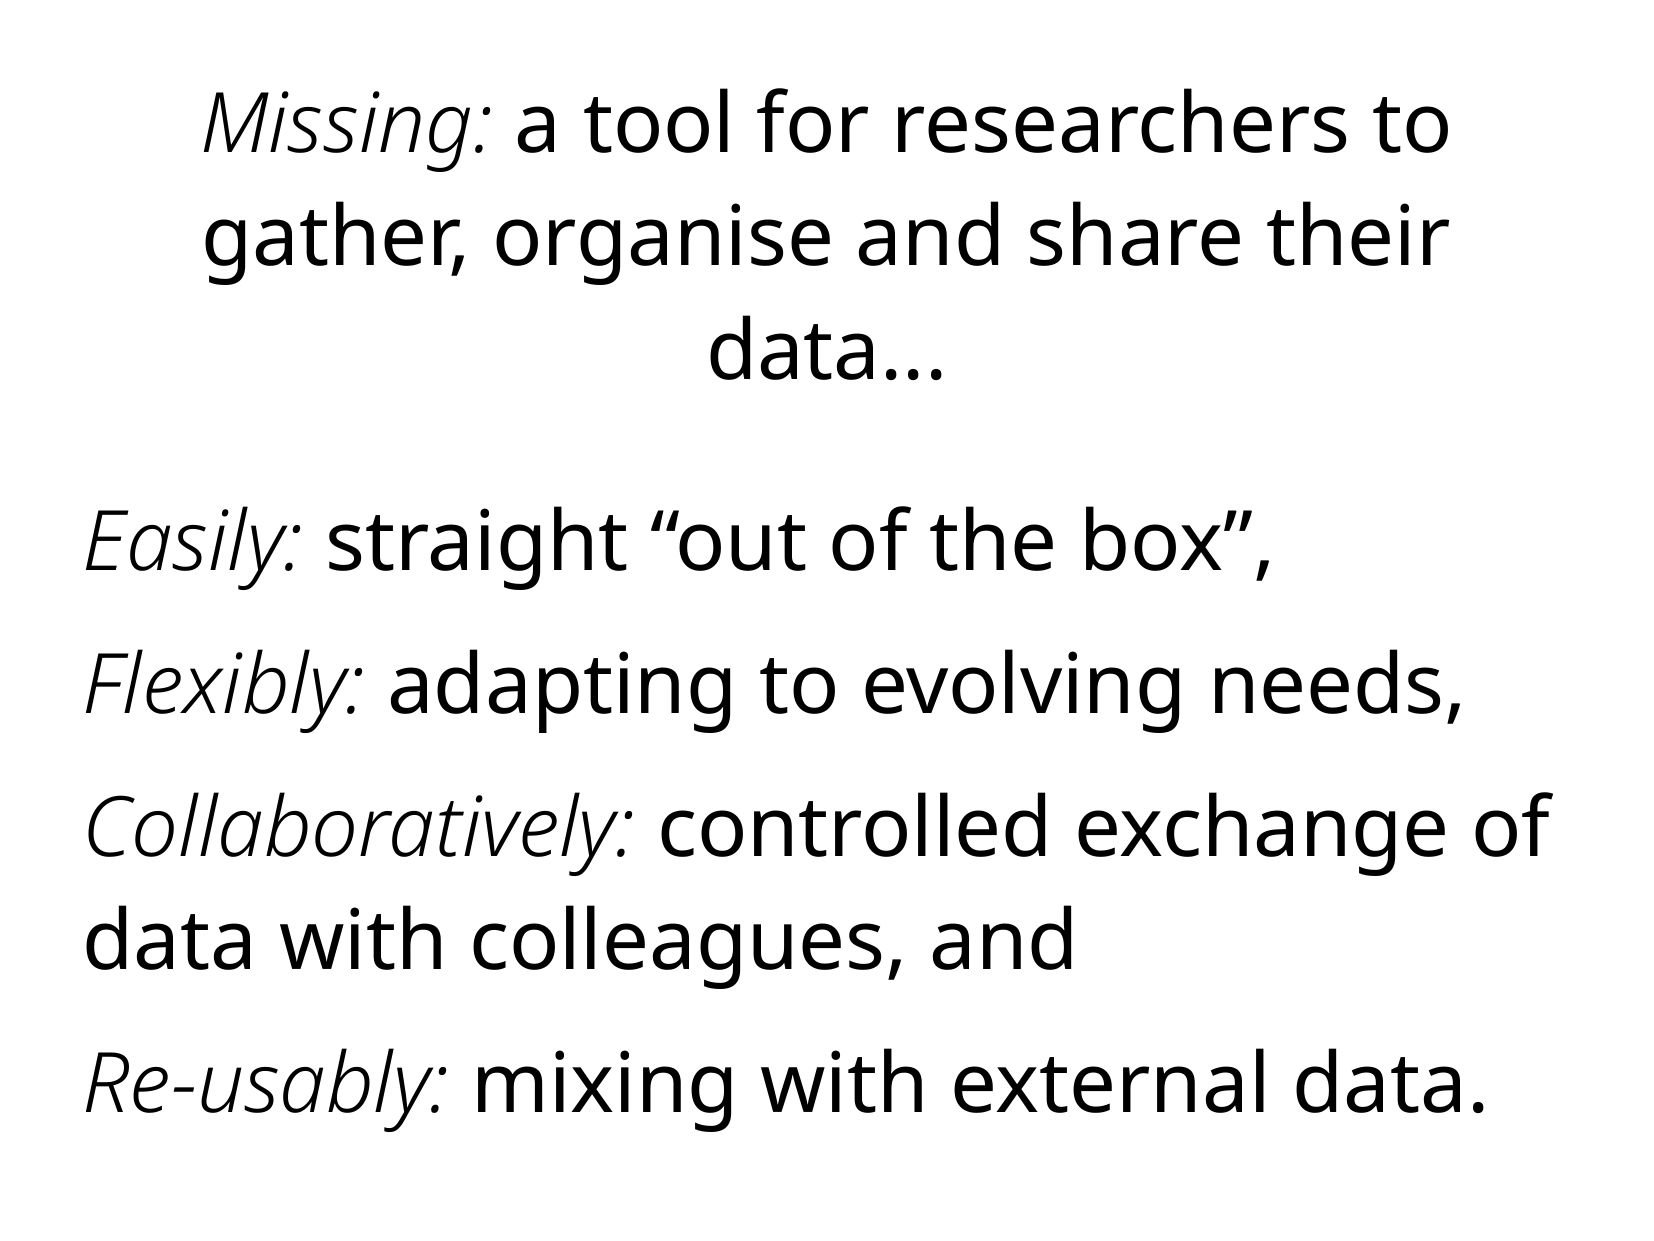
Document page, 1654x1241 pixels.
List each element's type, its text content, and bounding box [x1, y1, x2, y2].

subtitle Missing: a tool for researchers to gather, organise and share their data... [82, 116, 1571, 351]
text_box Easily: straight “out of the box”, Flexibly: adapting to evolving needs, Collaboratively: controlled exchange of data with colleagues, and Re-usably: mixing with external data. [82, 473, 1571, 1146]
